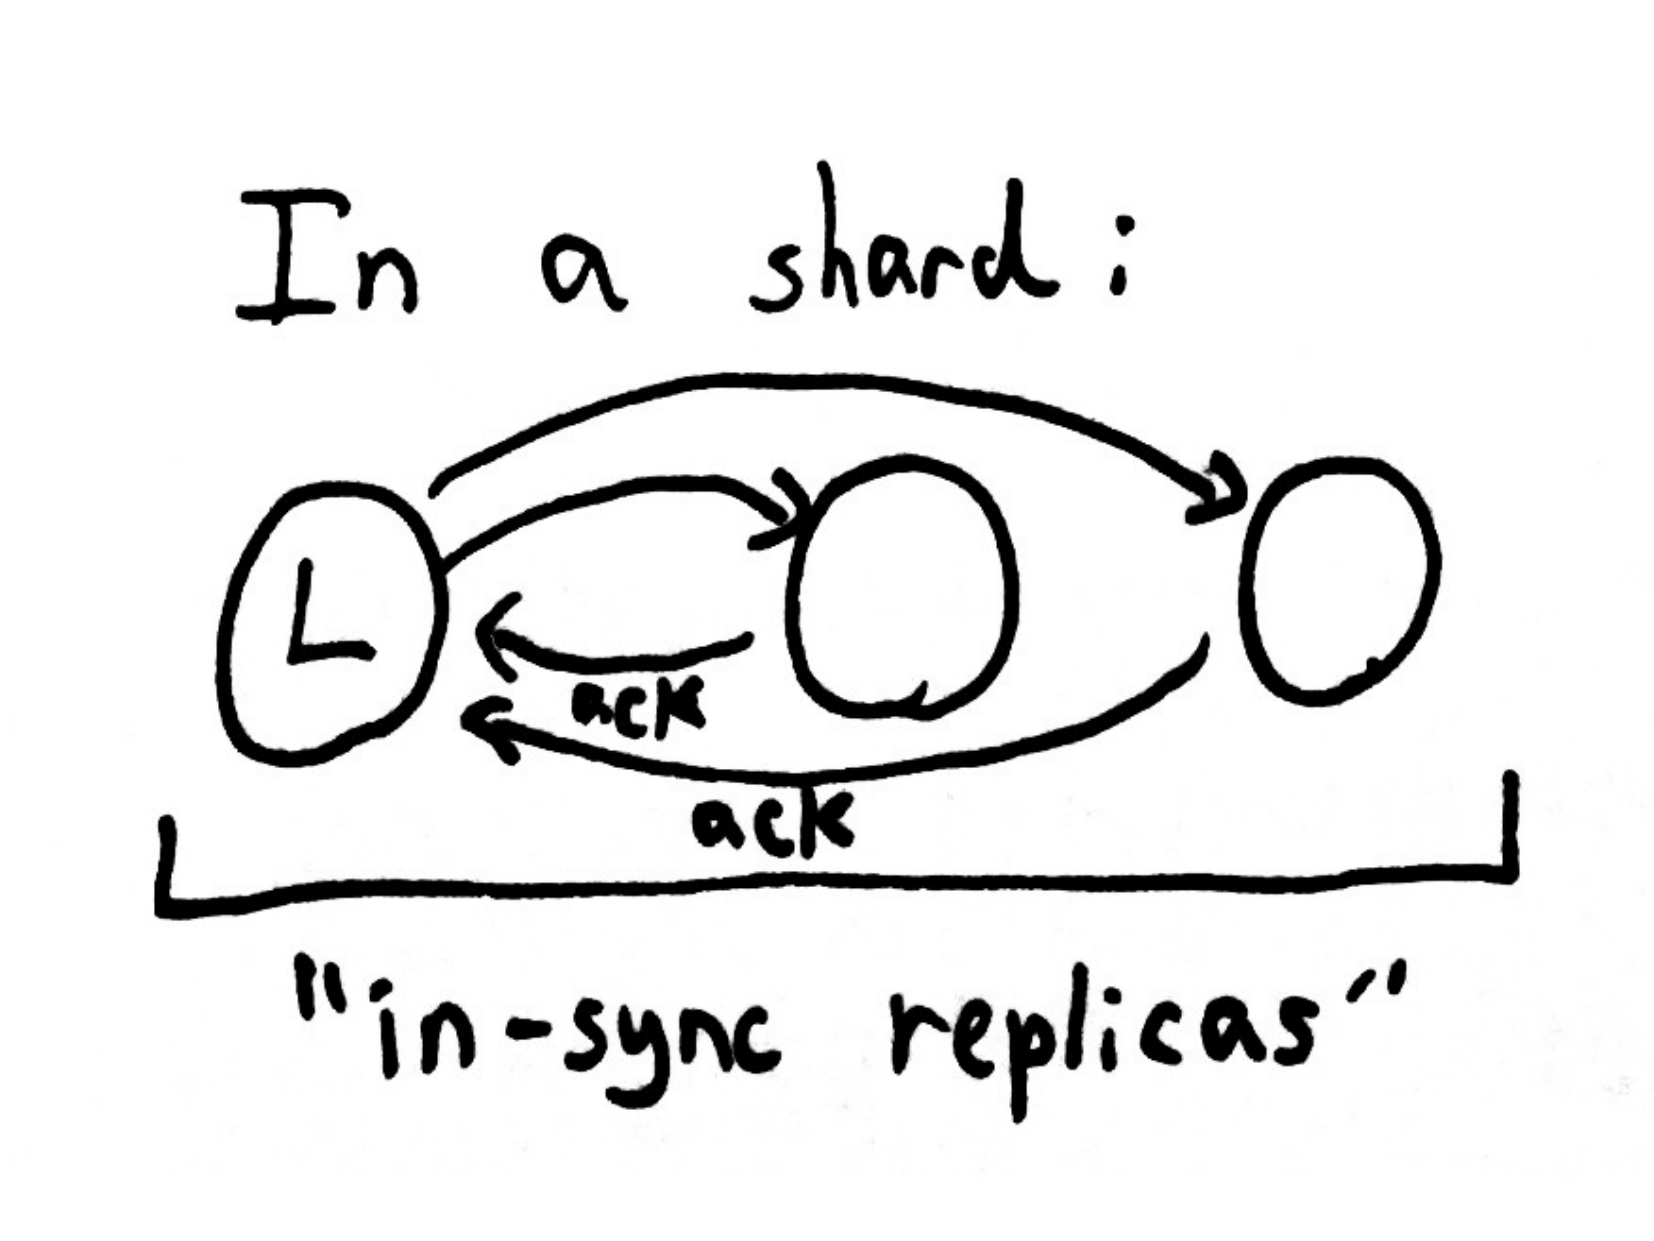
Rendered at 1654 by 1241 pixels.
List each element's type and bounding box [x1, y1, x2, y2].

picture [0, 67, 1654, 1178]
